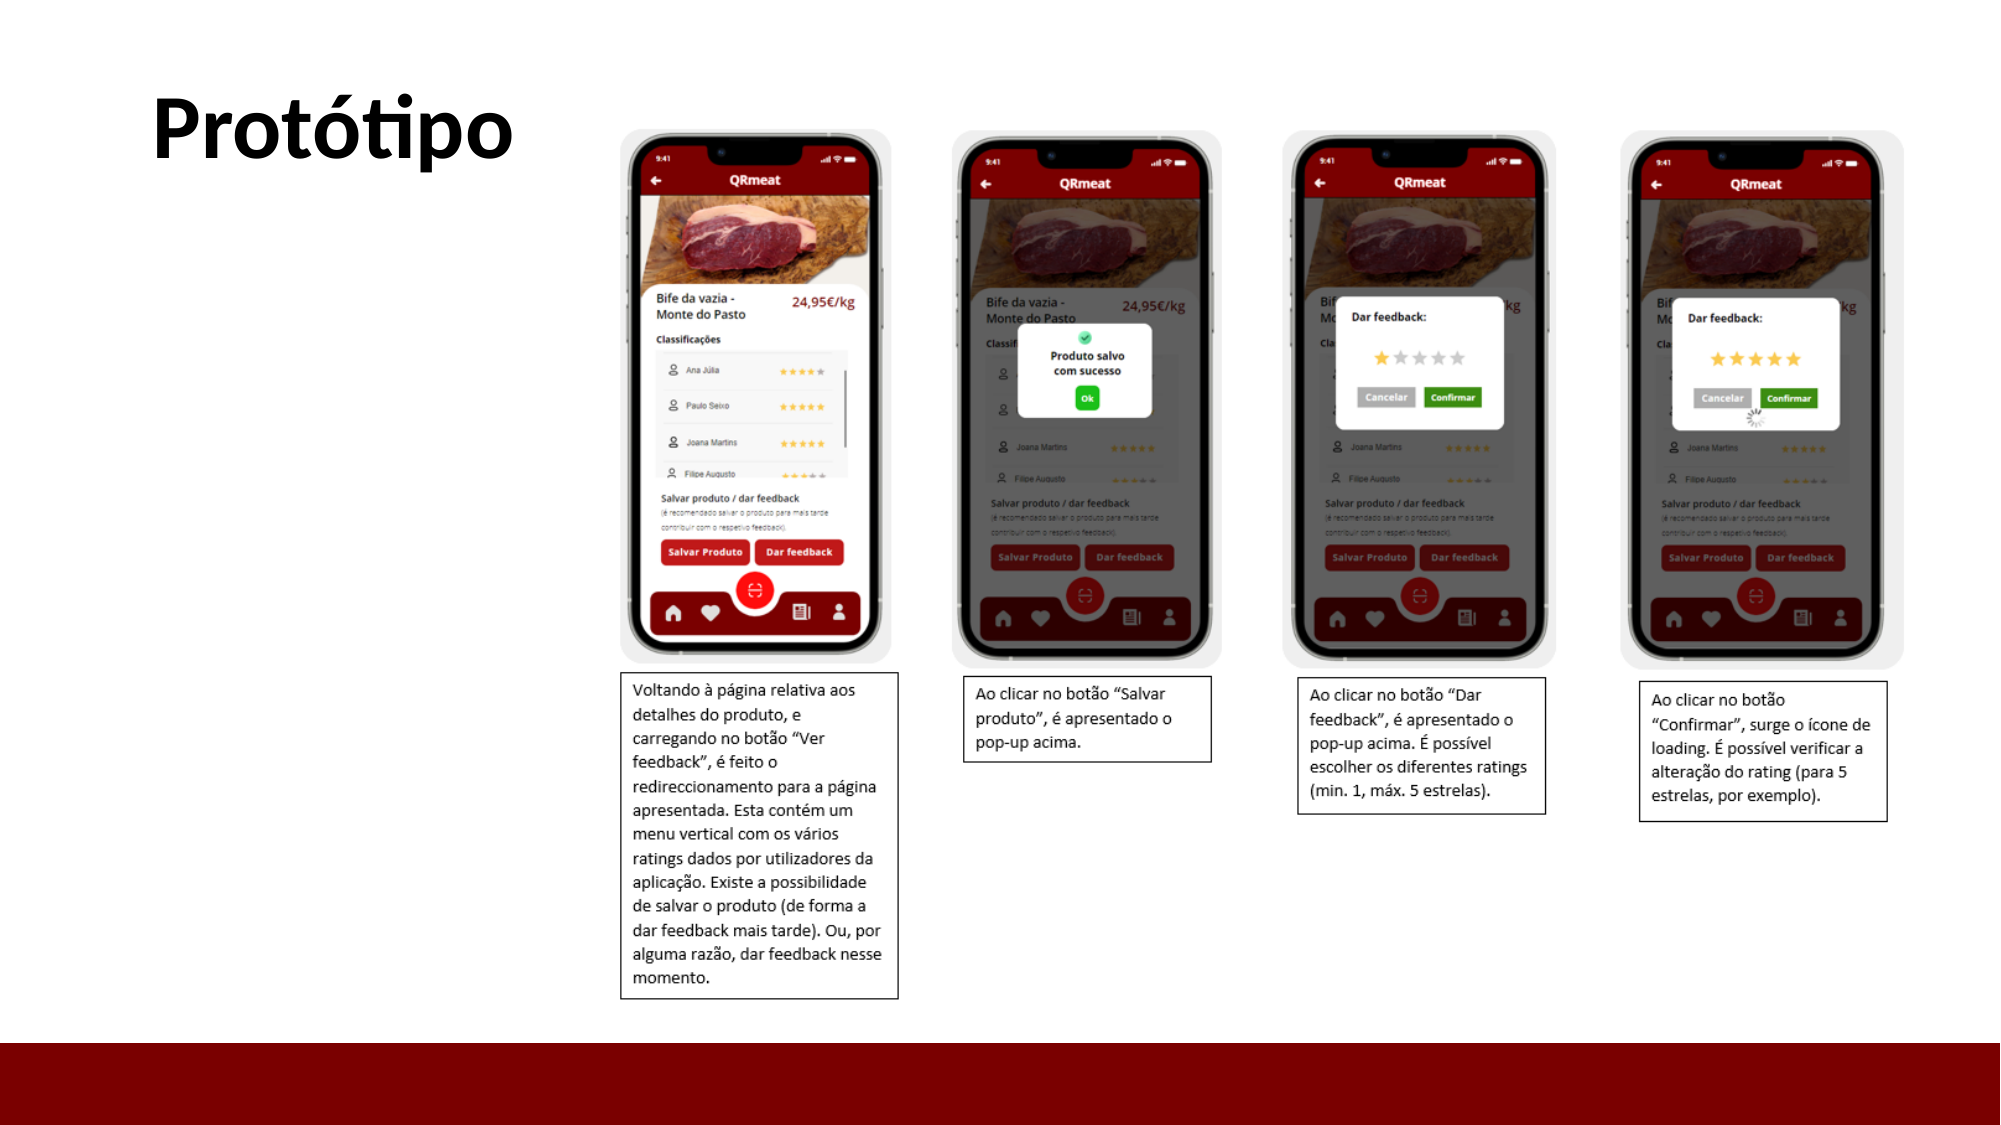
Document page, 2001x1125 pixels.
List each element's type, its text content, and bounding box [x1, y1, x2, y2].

picture [603, 118, 1909, 1007]
title Protótipo [137, 20, 1863, 238]
text_box [0, 1043, 2000, 1125]
